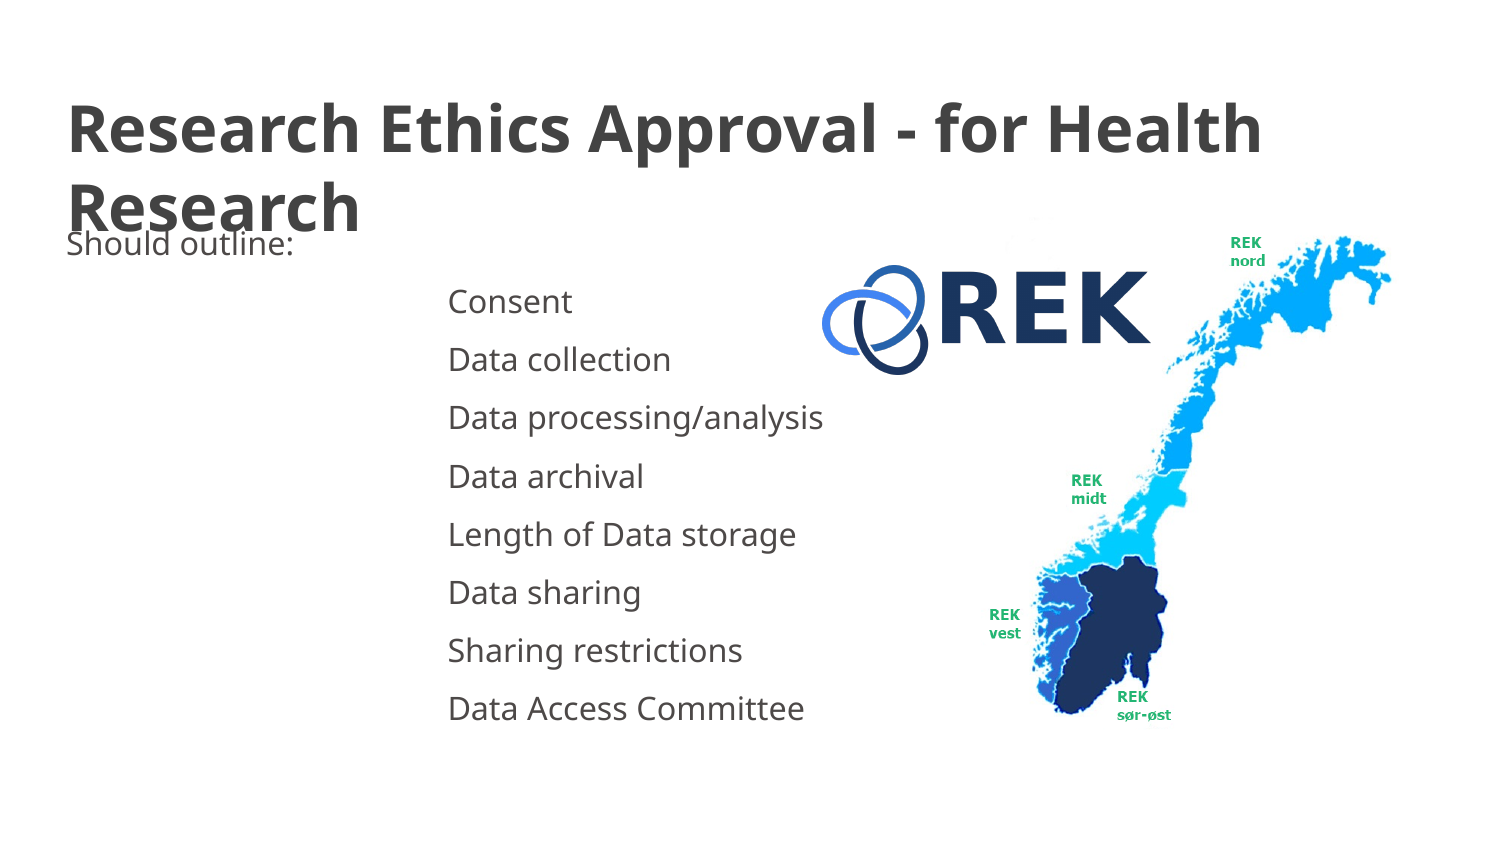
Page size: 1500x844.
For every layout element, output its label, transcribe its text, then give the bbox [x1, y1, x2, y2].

picture [822, 211, 1399, 738]
title Research Ethics Approval - for Health Research [51, 72, 1449, 167]
list Should outline: Consent Data collection Data processing/analysis Data archival Length of Data storage Data sharing Sharing restrictions Data Access Committee [51, 189, 1449, 750]
